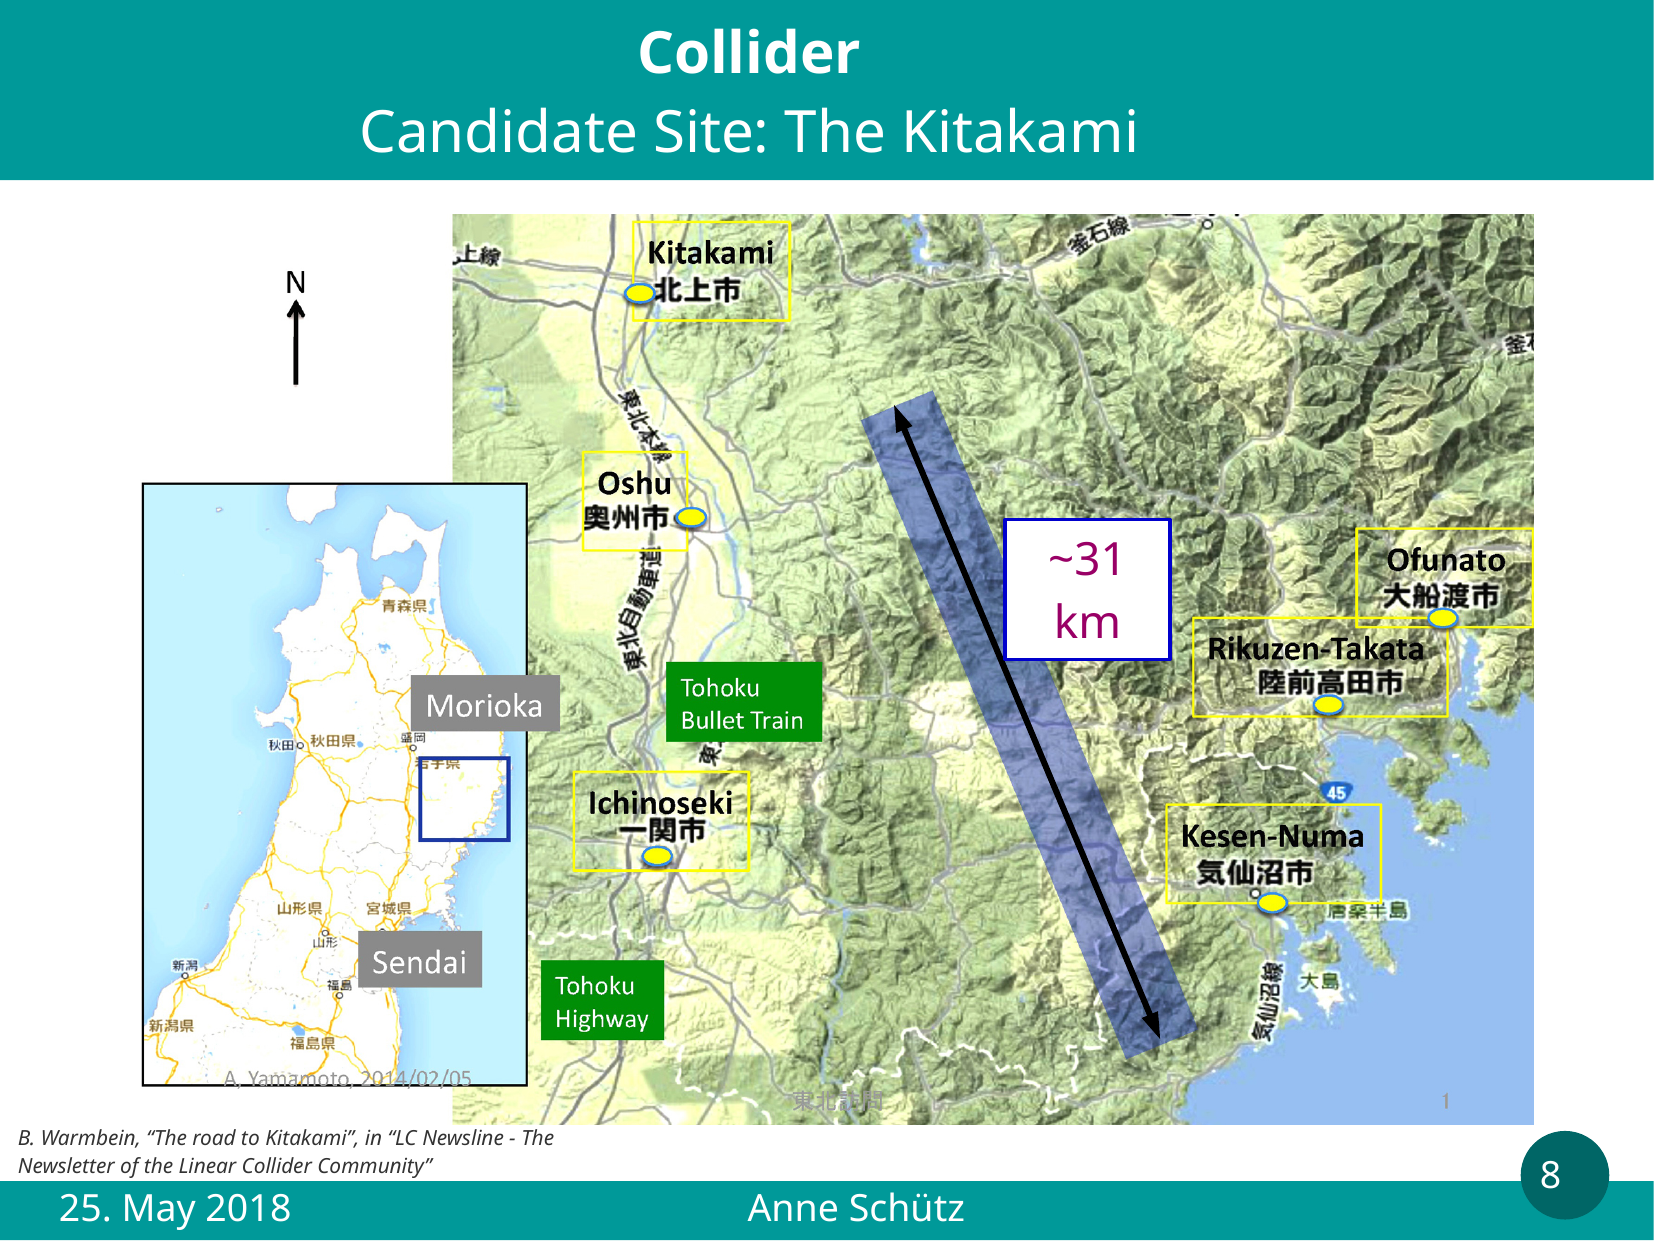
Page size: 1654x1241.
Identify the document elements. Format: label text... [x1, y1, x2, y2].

title The International Linear Collider Candidate Site: The Kitakami Mountains [359, 0, 1295, 181]
text_box ~31 km [1005, 519, 1171, 601]
picture [135, 214, 1534, 1126]
text_box B. Warmbein, “The road to Kitakami”, in “LC Newsline - The Newsletter of the Linear Collider Community” [3, 1115, 619, 1191]
